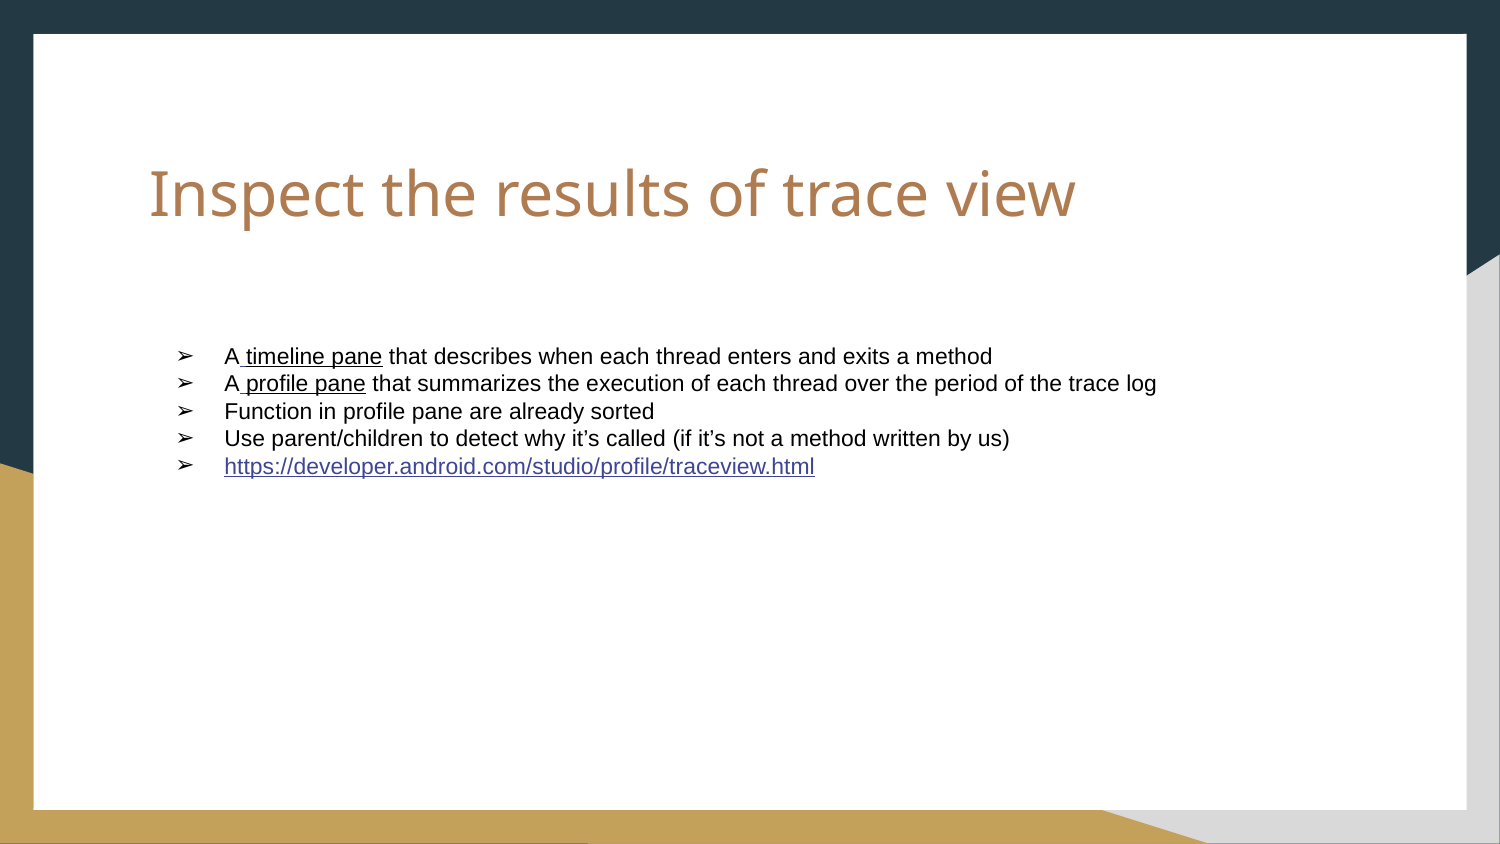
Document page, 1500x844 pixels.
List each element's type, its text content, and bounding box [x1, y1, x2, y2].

title Inspect the results of trace view [134, 138, 1366, 296]
list A timeline pane that describes when each thread enters and exits a method A profile pane that summarizes the execution of each thread over the period of the trace log Function in profile pane are already sorted Use parent/children to detect why it’s called (if it’s not a method written by us) https://developer.android.com/studio/profile/traceview.html [134, 326, 1366, 729]
